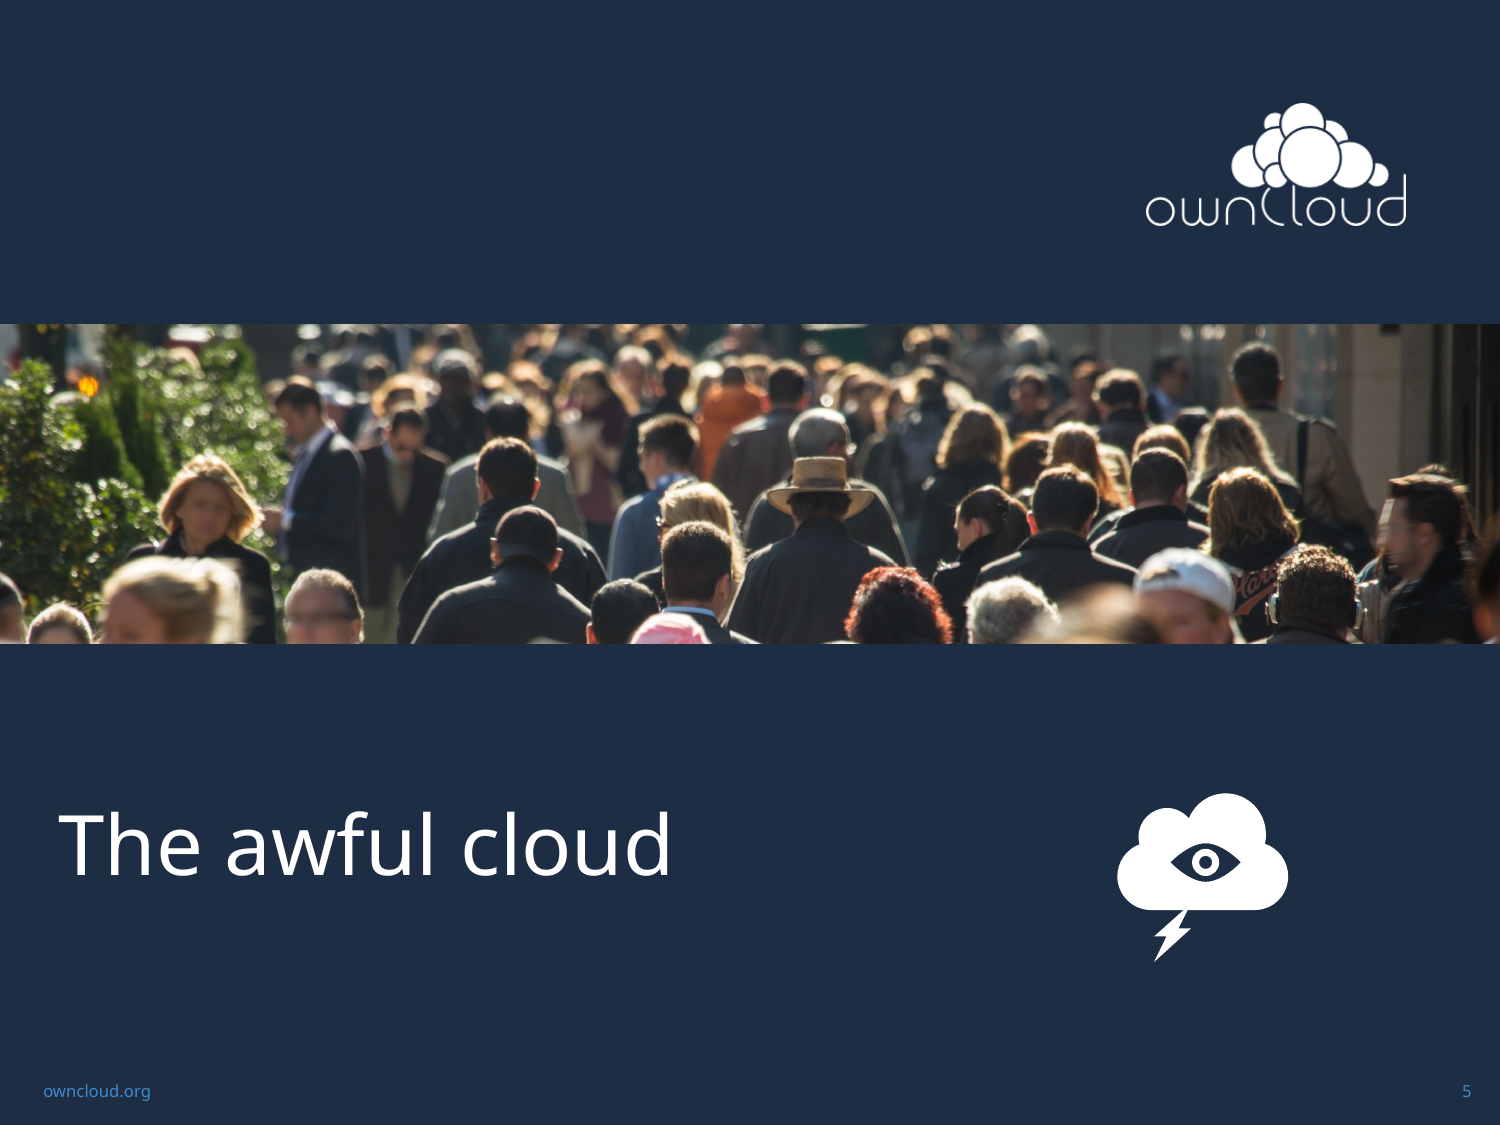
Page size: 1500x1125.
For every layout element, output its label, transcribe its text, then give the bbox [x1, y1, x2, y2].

title The awful cloud [58, 754, 1427, 942]
picture [0, 324, 1500, 644]
title The awful cloud [1172, 844, 1240, 881]
picture [1146, 103, 1406, 226]
text_box [1117, 793, 1289, 963]
